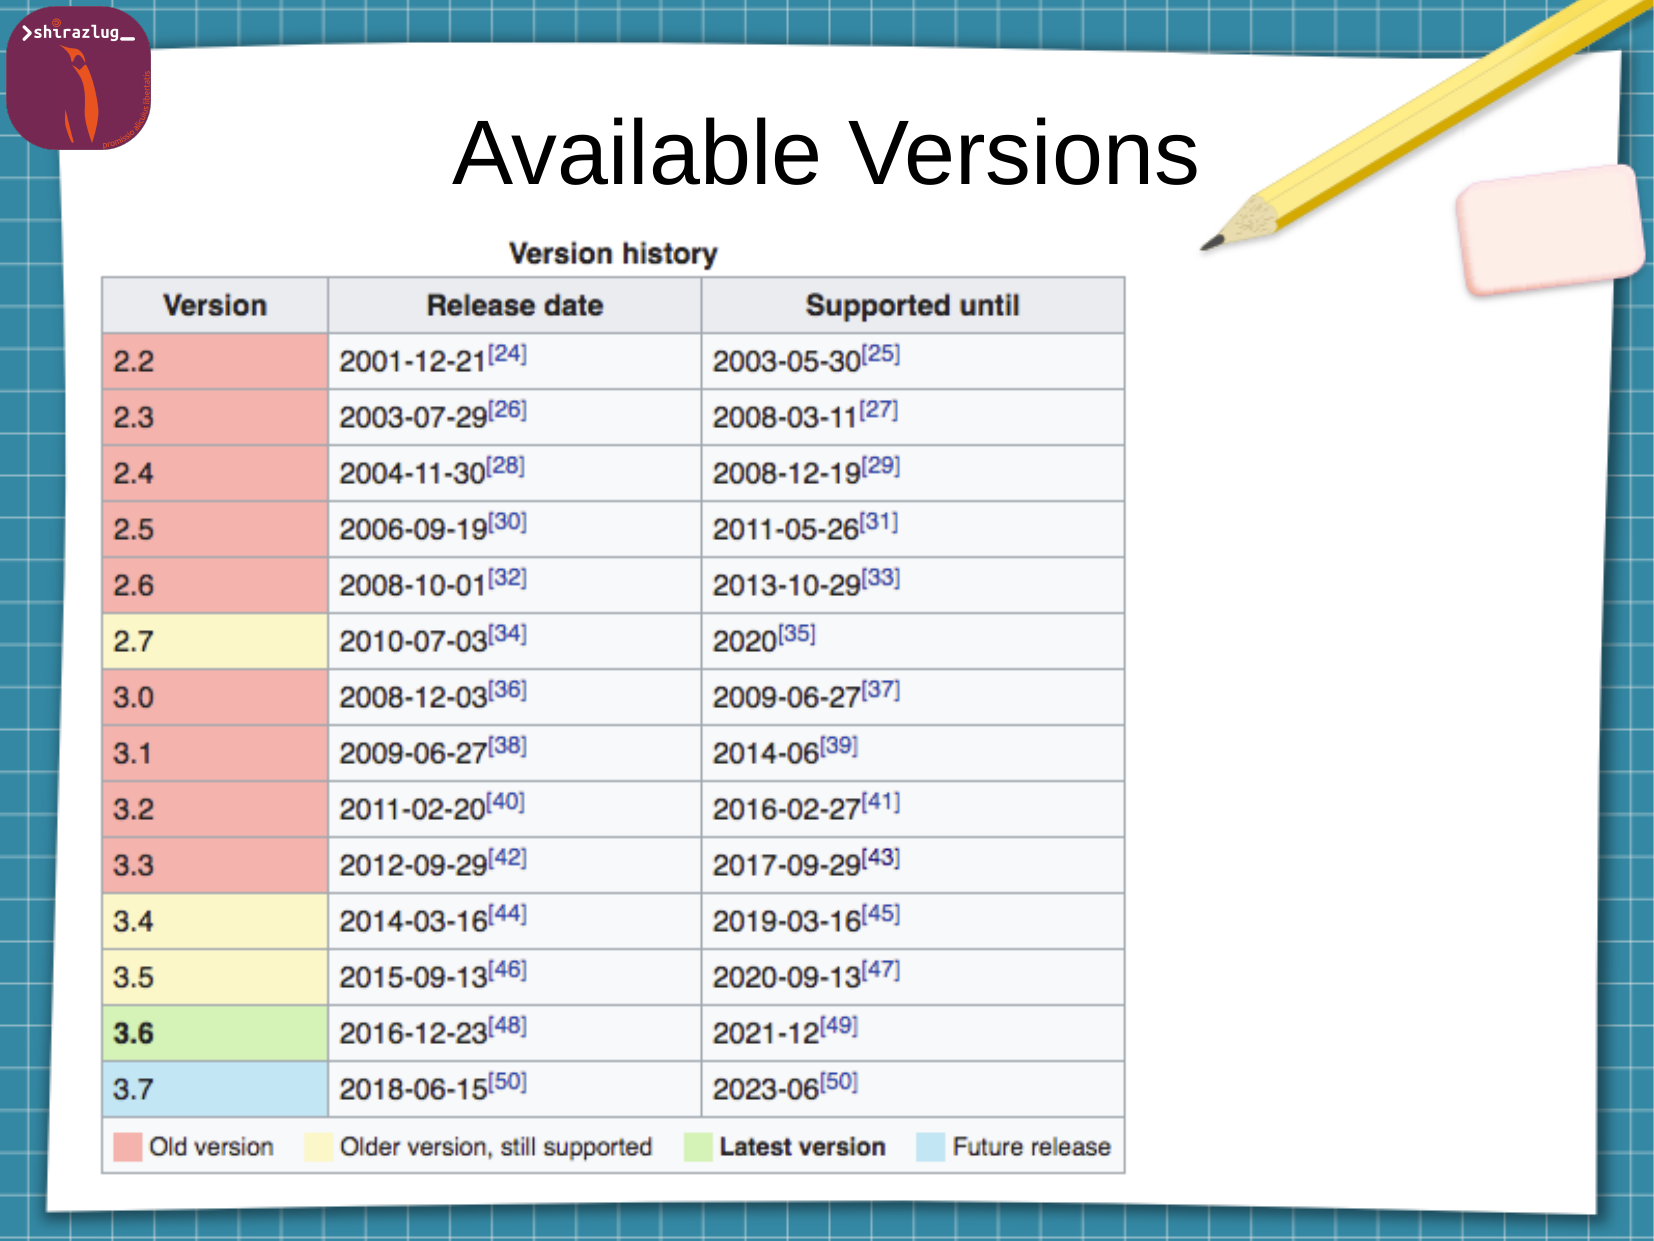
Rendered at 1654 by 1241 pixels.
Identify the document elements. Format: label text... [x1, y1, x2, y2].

title Available Versions [82, 49, 1571, 257]
picture [0, 0, 1654, 1241]
